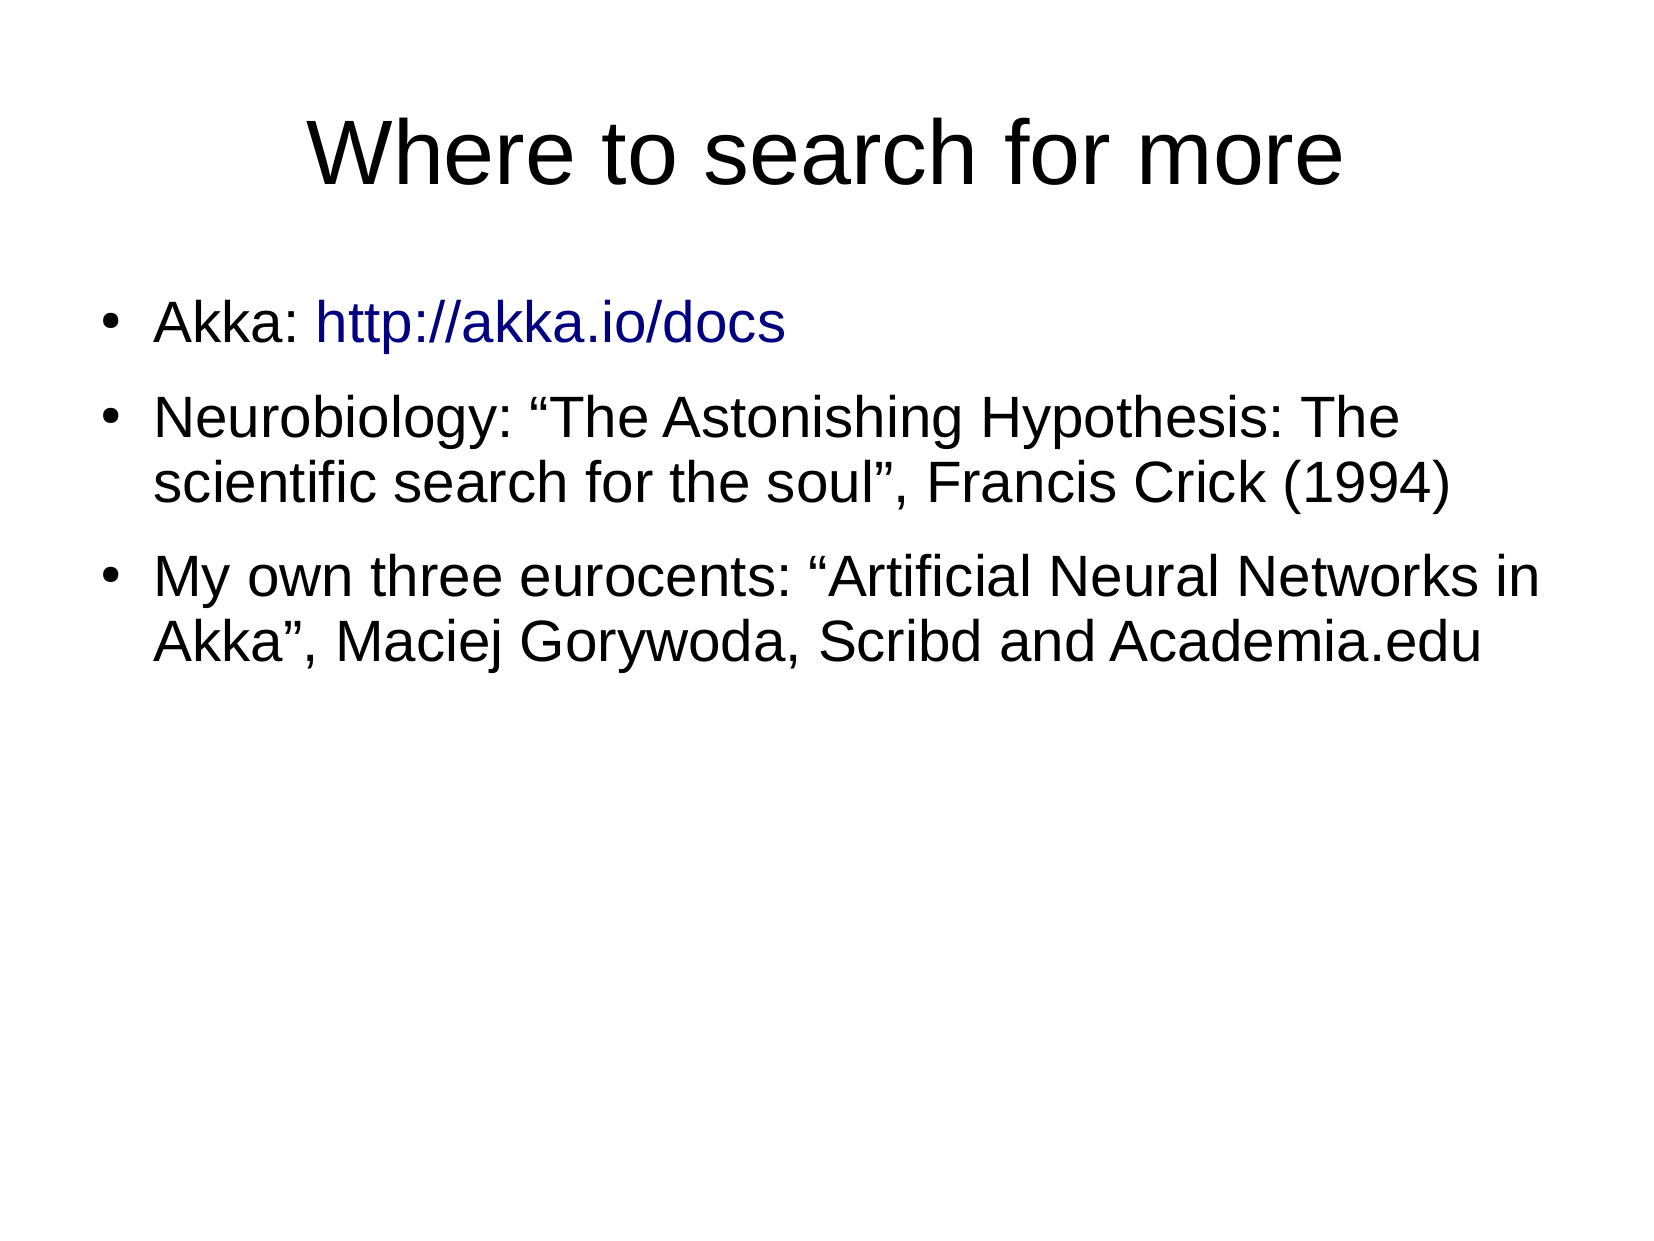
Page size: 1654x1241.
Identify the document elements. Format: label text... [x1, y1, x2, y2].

list Akka: http://akka.io/docs Neurobiology: “The Astonishing Hypothesis: The scientific search for the soul”, Francis Crick (1994) My own three eurocents: “Artificial Neural Networks in Akka”, Maciej Gorywoda, Scribd and Academia.edu [82, 290, 1571, 1010]
title Where to search for more [82, 49, 1571, 257]
